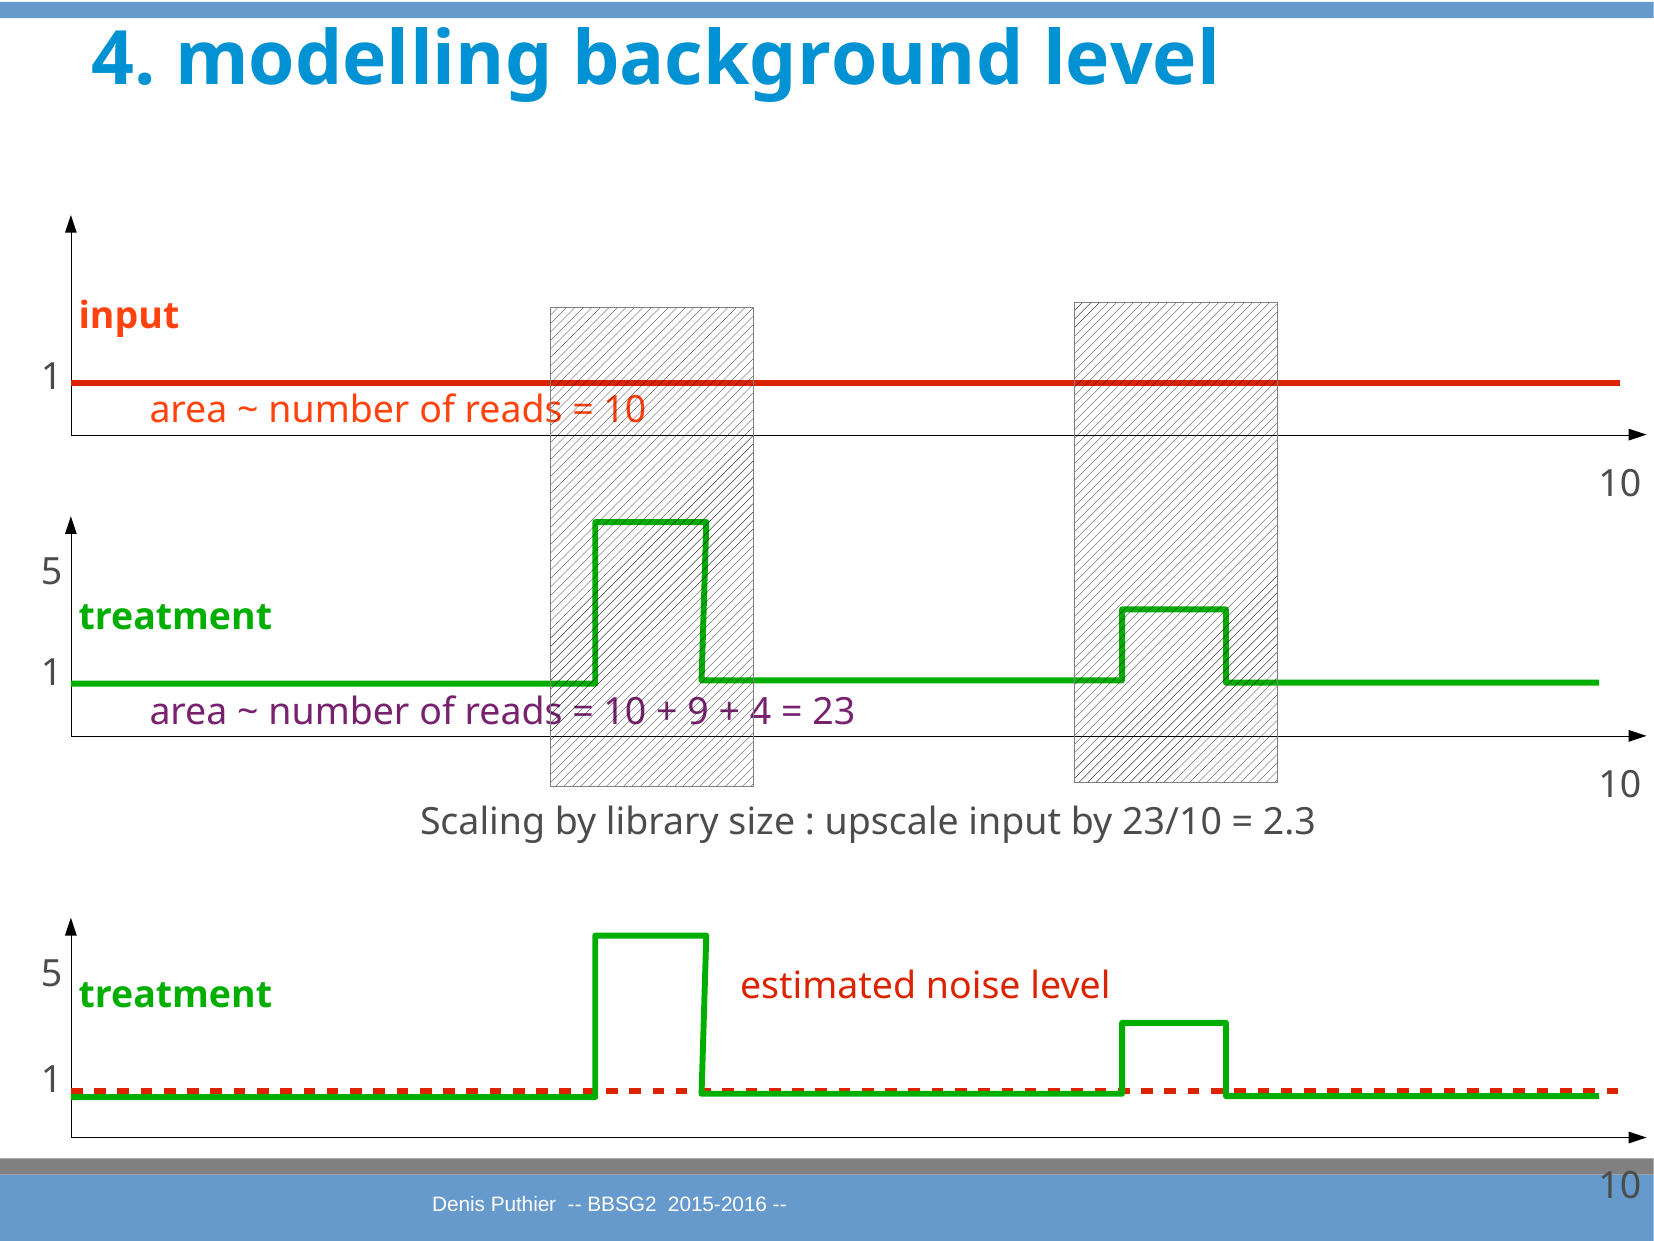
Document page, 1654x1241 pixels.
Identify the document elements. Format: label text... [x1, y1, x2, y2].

text_box Scaling by library size : upscale input by 23/10 = 2.3 [405, 786, 1326, 853]
text_box 1 [25, 1045, 78, 1112]
text_box area ~ number of reads = 10 + 9 + 4 = 23 [134, 676, 550, 680]
text_box 10 [1583, 448, 1654, 515]
text_box 10 [1583, 1151, 1654, 1218]
text_box [1074, 302, 1278, 783]
text_box treatment [63, 582, 288, 649]
text_box area ~ number of reads = 10 + 9 + 4 = 23 [134, 687, 550, 743]
text_box 5 [25, 537, 78, 604]
text_box [550, 307, 754, 787]
text_box estimated noise level [725, 950, 1124, 1017]
text_box area ~ number of reads = 10 + 9 + 4 = 23 [754, 684, 870, 743]
text_box 1 [25, 637, 78, 704]
text_box area ~ number of reads = 10 [134, 375, 550, 442]
text_box input [63, 281, 195, 348]
title 4. modelling background level [76, 2, 1565, 169]
text_box treatment [63, 960, 288, 1027]
text_box 1 [25, 342, 78, 409]
text_box 5 [25, 939, 78, 1006]
text_box 10 [1583, 750, 1654, 817]
